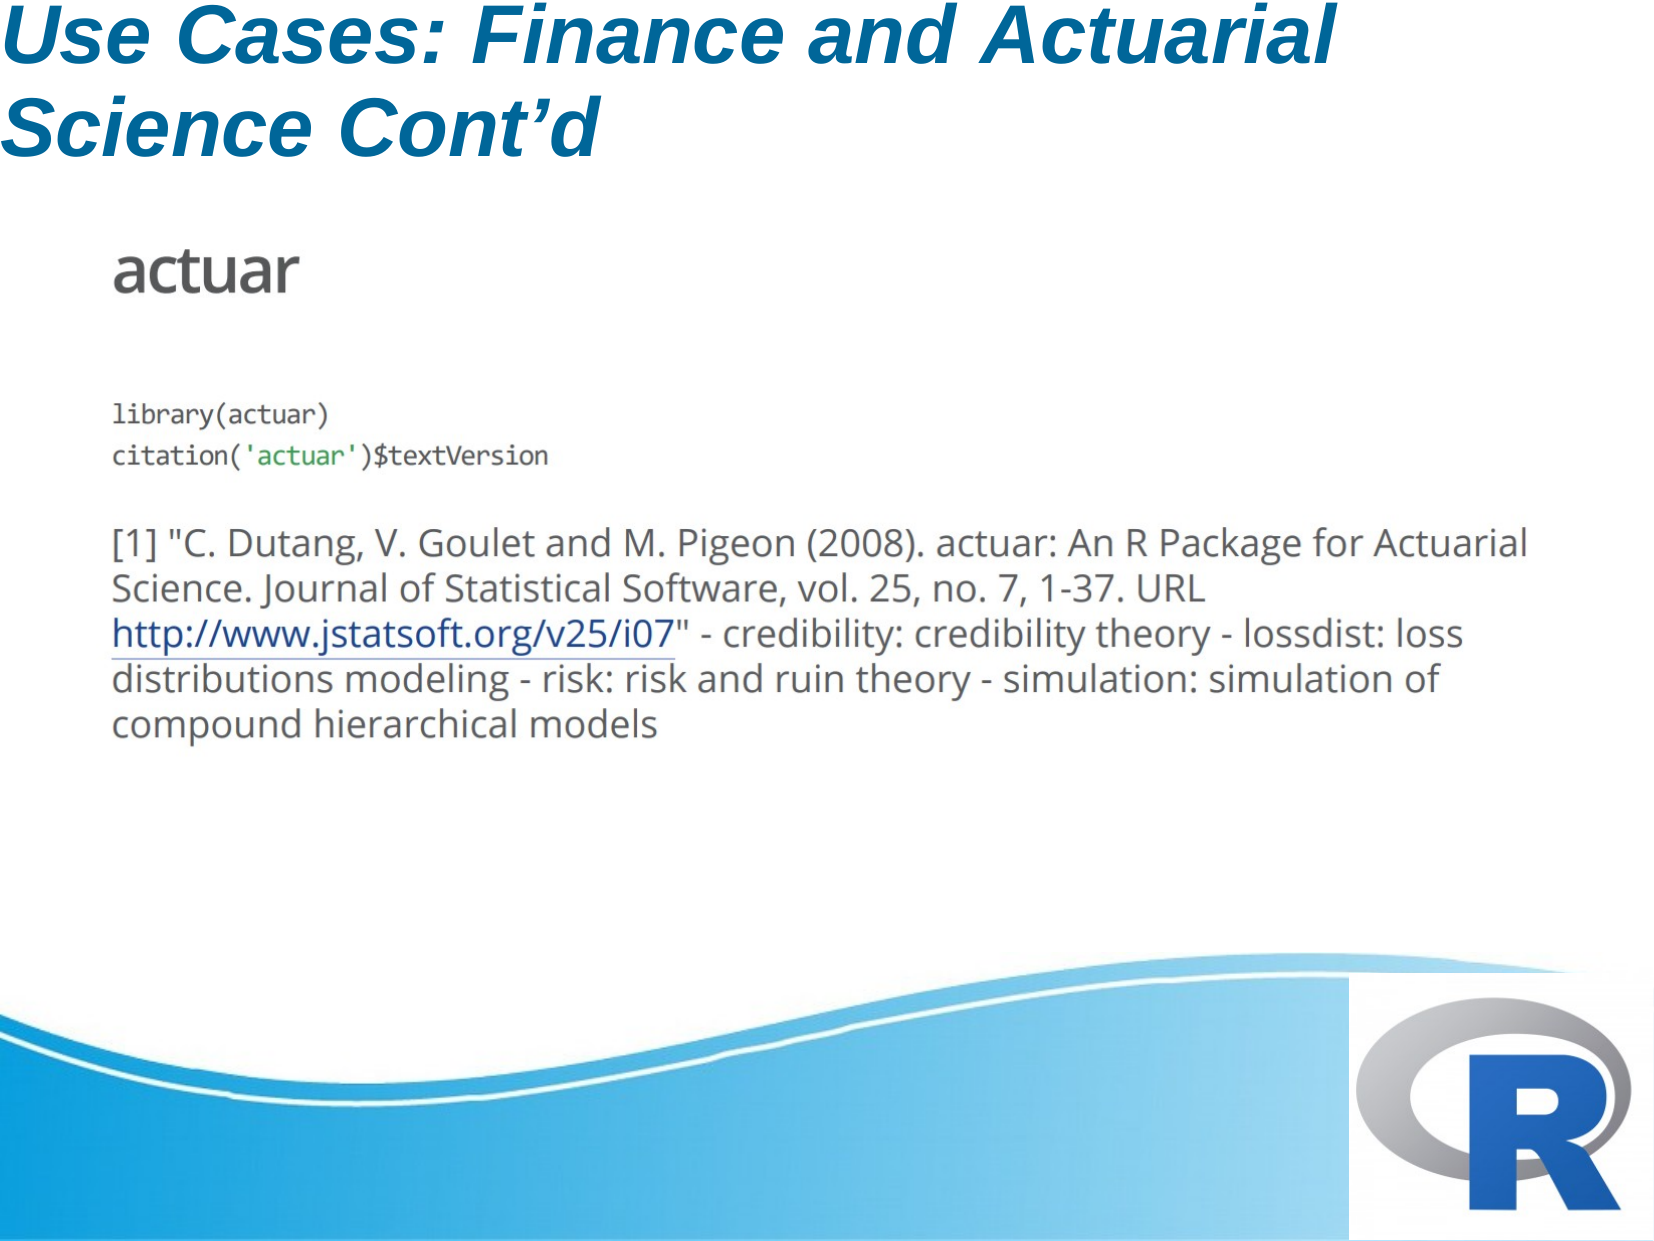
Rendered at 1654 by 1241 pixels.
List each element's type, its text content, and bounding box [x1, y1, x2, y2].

title Use Cases: Finance and Actuarial Science Cont’d [0, 0, 1591, 166]
picture [0, 952, 1654, 1241]
picture [0, 209, 1654, 840]
